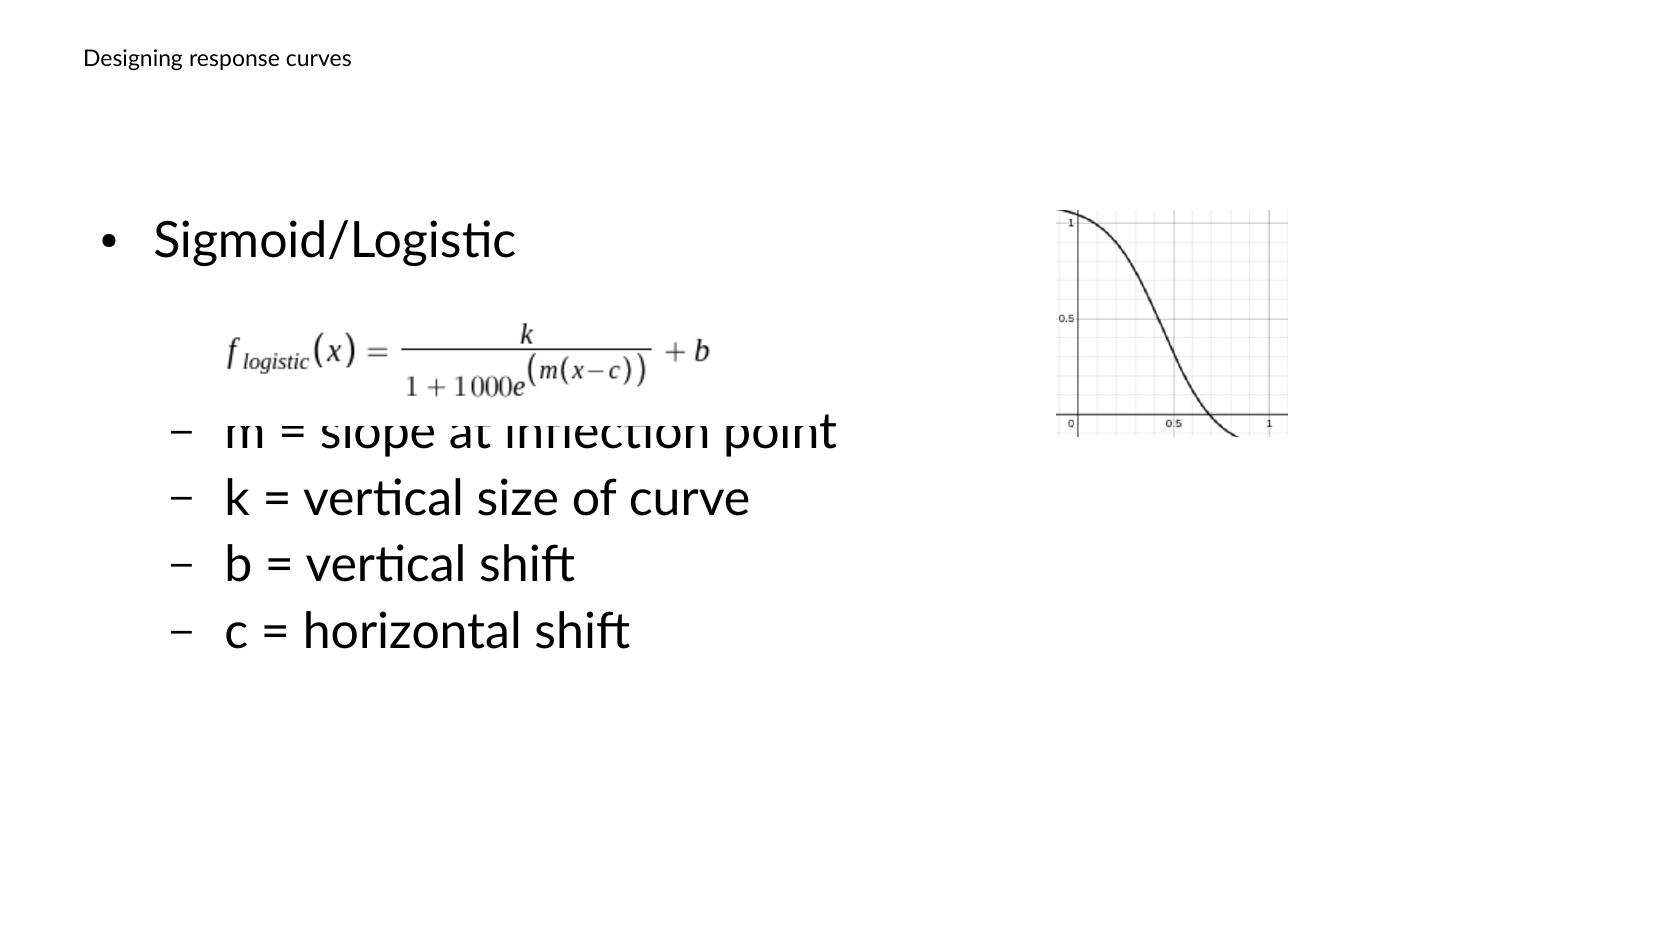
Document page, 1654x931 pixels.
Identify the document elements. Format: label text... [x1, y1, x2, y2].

list Sigmoid/Logistic m = slope at inflection point k = vertical size of curve b = vertical shift c = horizontal shift [82, 217, 1571, 839]
picture [212, 303, 818, 426]
picture [1056, 210, 1288, 438]
title Designing response curves [83, 0, 1571, 119]
